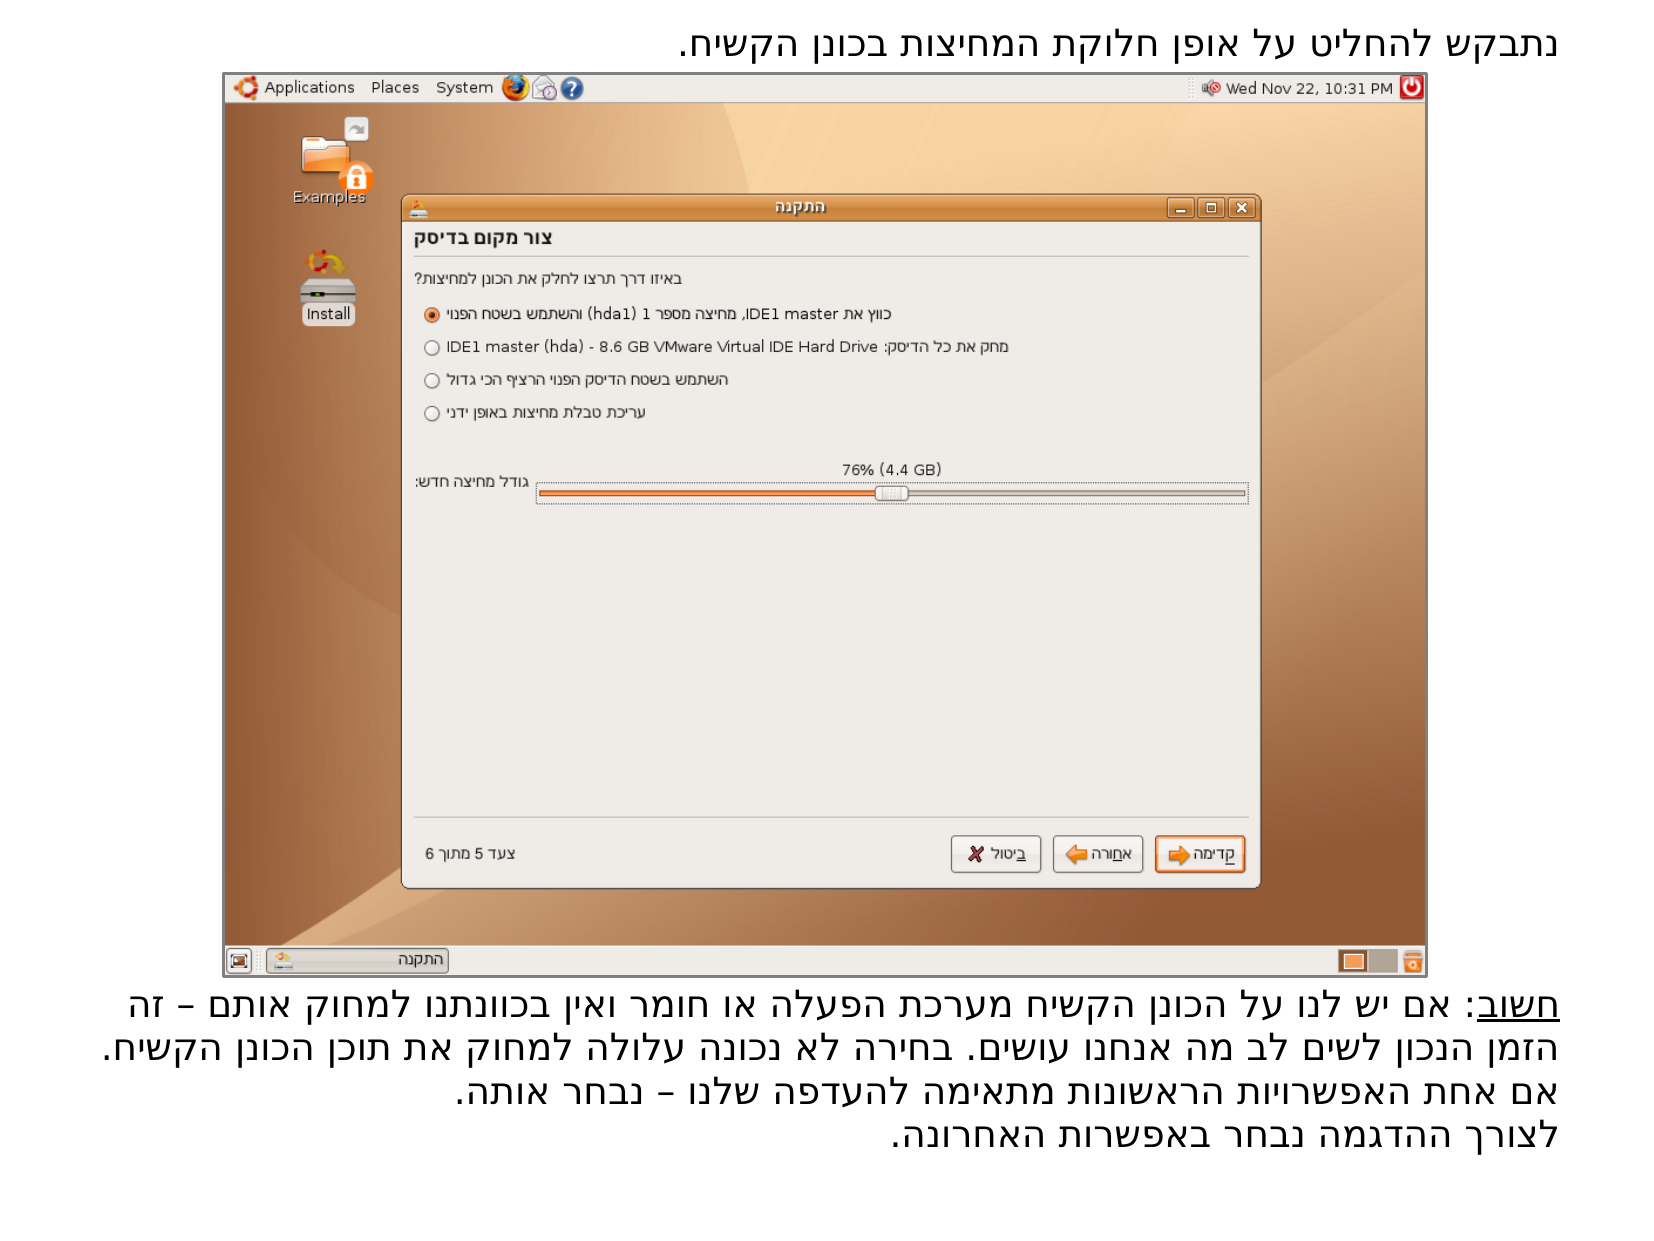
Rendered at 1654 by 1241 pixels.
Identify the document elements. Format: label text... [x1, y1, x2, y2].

text_box נתבקש להחליט על אופן חלוקת המחיצות בכונן הקשיח. [225, 14, 1576, 75]
picture [225, 75, 1426, 976]
text_box חשוב: אם יש לנו על הכונן הקשיח מערכת הפעלה או חומר ואין בכוונתנו למחוק אותם – זה הזמן הנכון לשים לב מה אנחנו עושים. בחירה לא נכונה עלולה למחוק את תוכן הכונן הקשיח. אם אחת האפשרויות הראשונות מתאימה להעדפה שלנו – נבחר אותה. לצורך ההדגמה נבחר באפשרות האחרונה. [75, 975, 1576, 1218]
